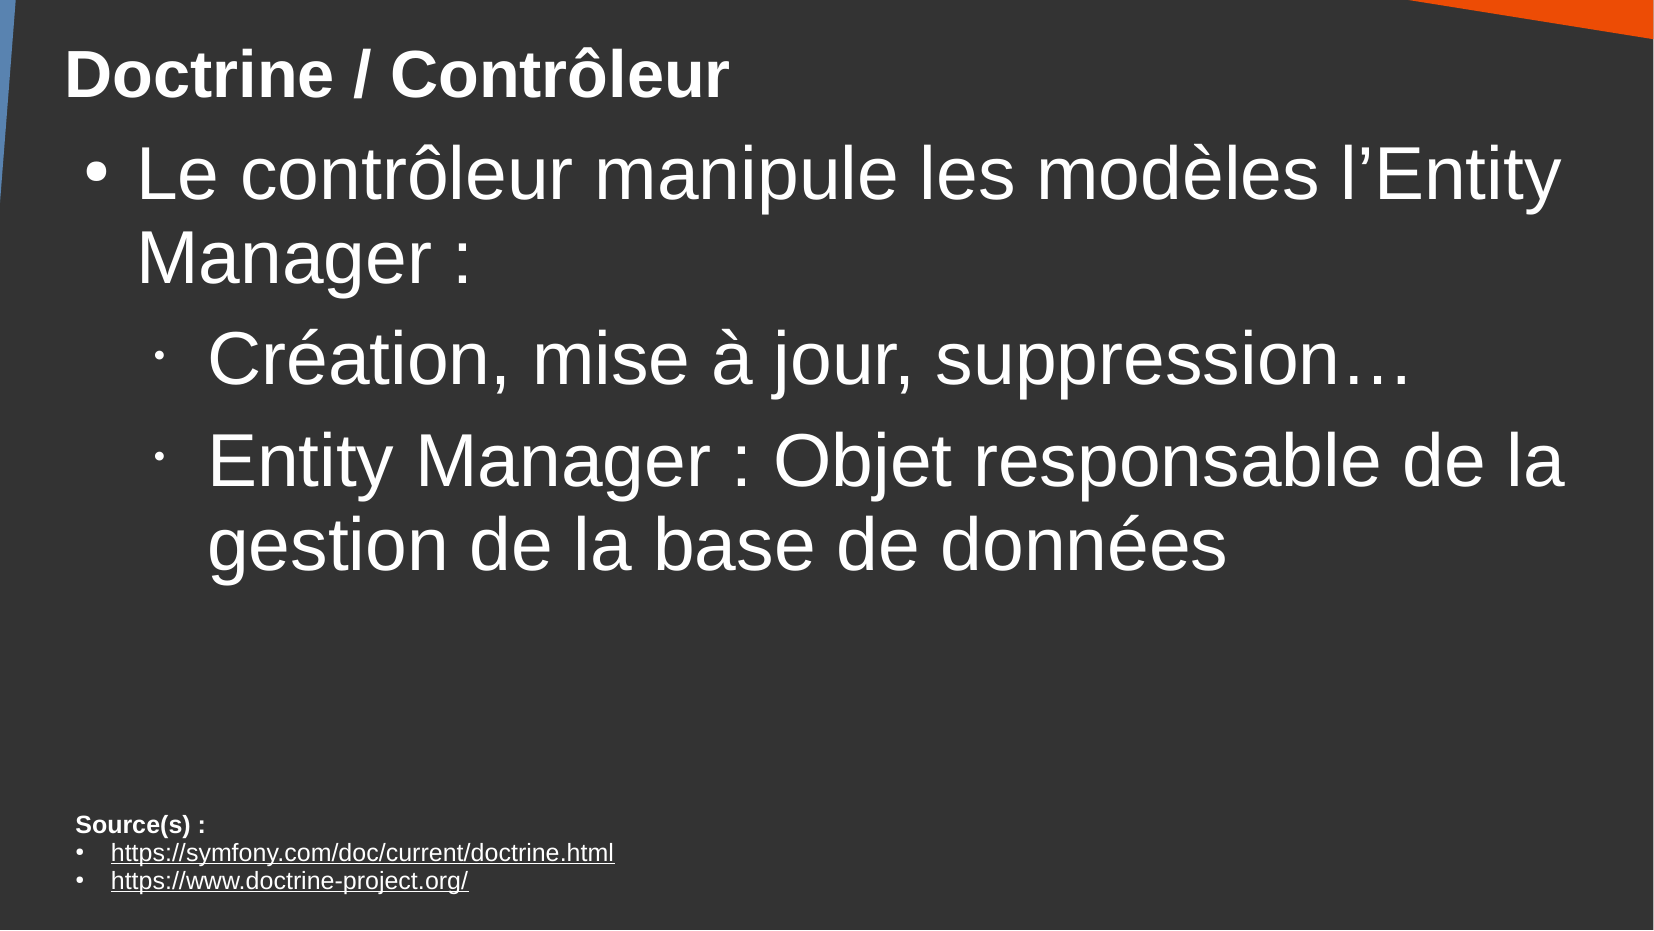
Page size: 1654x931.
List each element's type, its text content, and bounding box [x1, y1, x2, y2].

text_box Source(s) : https://symfony.com/doc/current/doctrine.html https://www.doctrine-project.org/ [60, 803, 1546, 903]
text_box [0, 0, 16, 203]
title Doctrine / Contrôleur [64, 37, 1365, 113]
list Le contrôleur manipule les modèles l’Entity Manager : Création, mise à jour, suppression… Entity Manager : Objet responsable de la gestion de la base de données [65, 131, 1630, 721]
text_box [1408, 0, 1654, 40]
